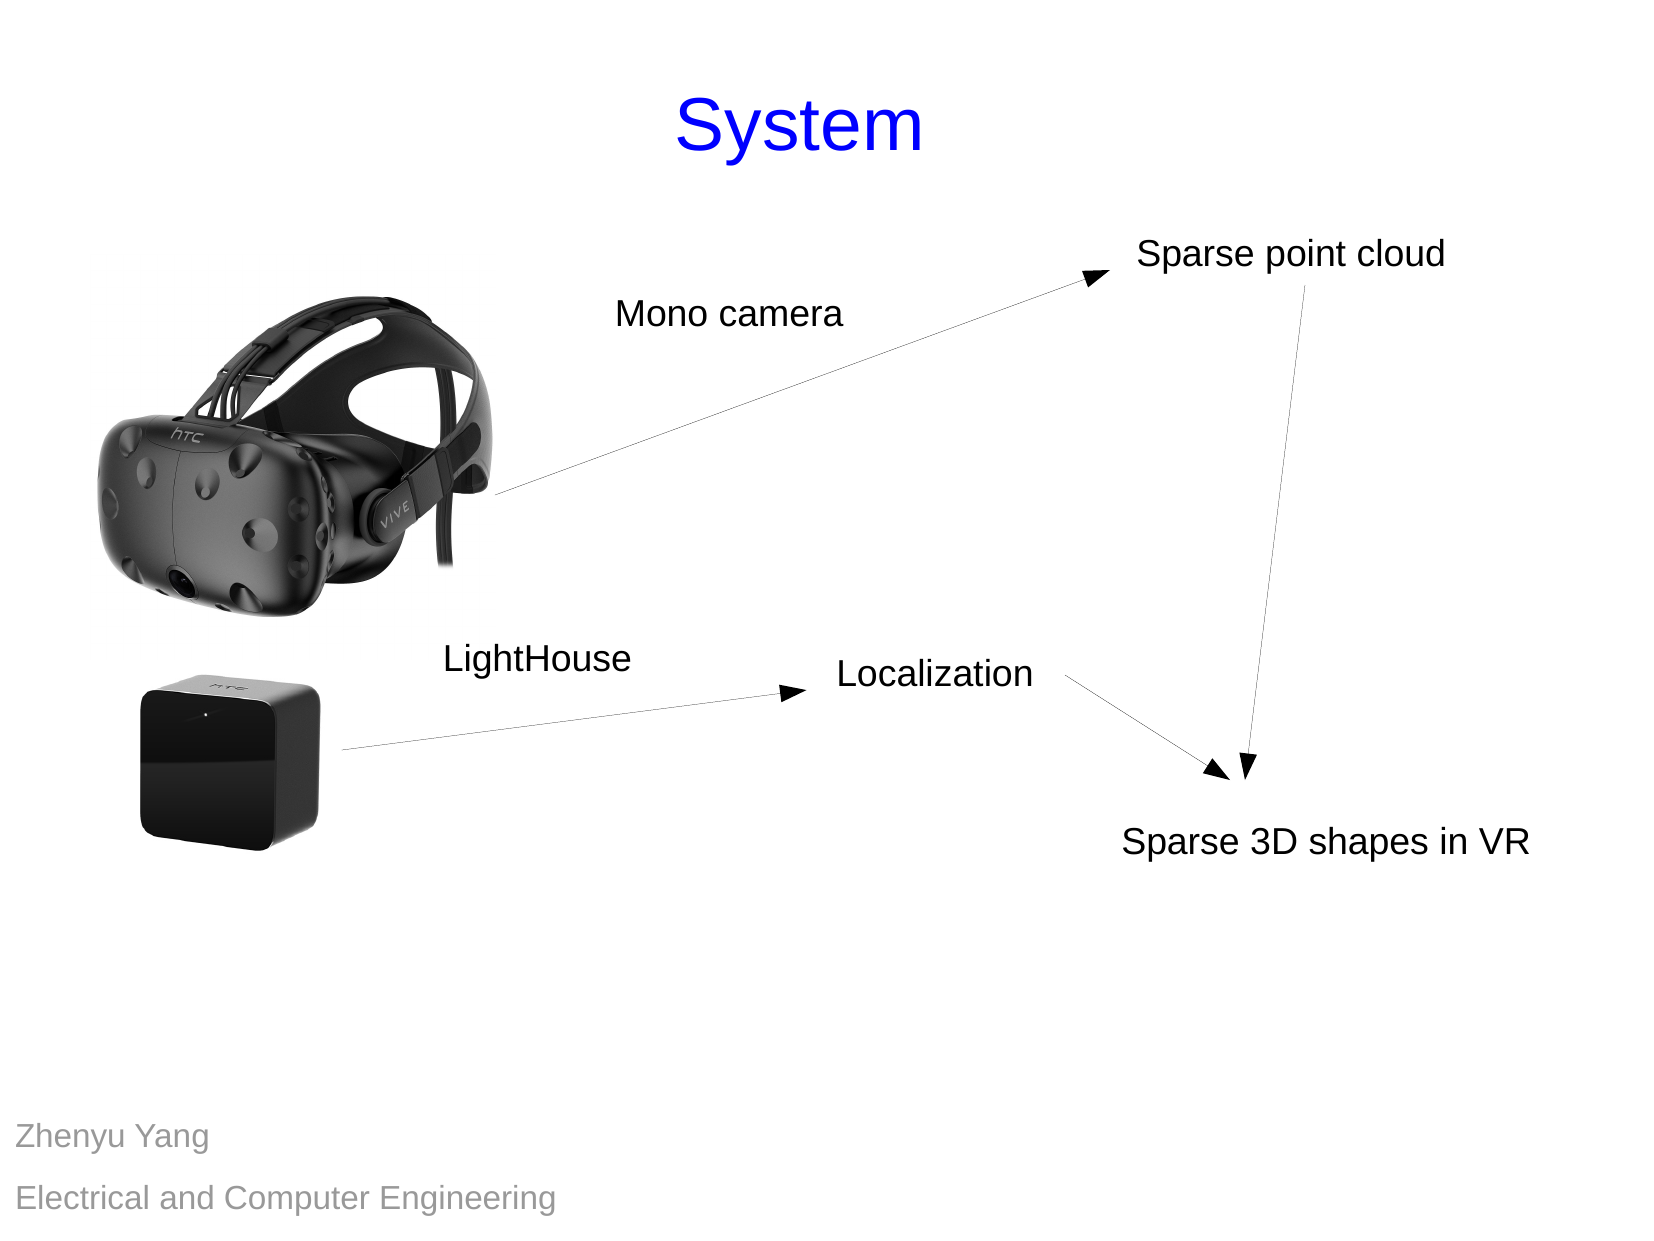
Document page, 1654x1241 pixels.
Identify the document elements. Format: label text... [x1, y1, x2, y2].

text_box Sparse point cloud [1121, 225, 1471, 286]
text_box Zhenyu Yang Electrical and Computer Engineering [0, 1110, 765, 1231]
picture [90, 254, 496, 886]
text_box Localization [821, 645, 1081, 702]
text_box System [660, 75, 976, 174]
text_box LightHouse [428, 630, 687, 687]
text_box Sparse 3D shapes in VR [1106, 813, 1591, 912]
text_box Mono camera [600, 285, 859, 342]
